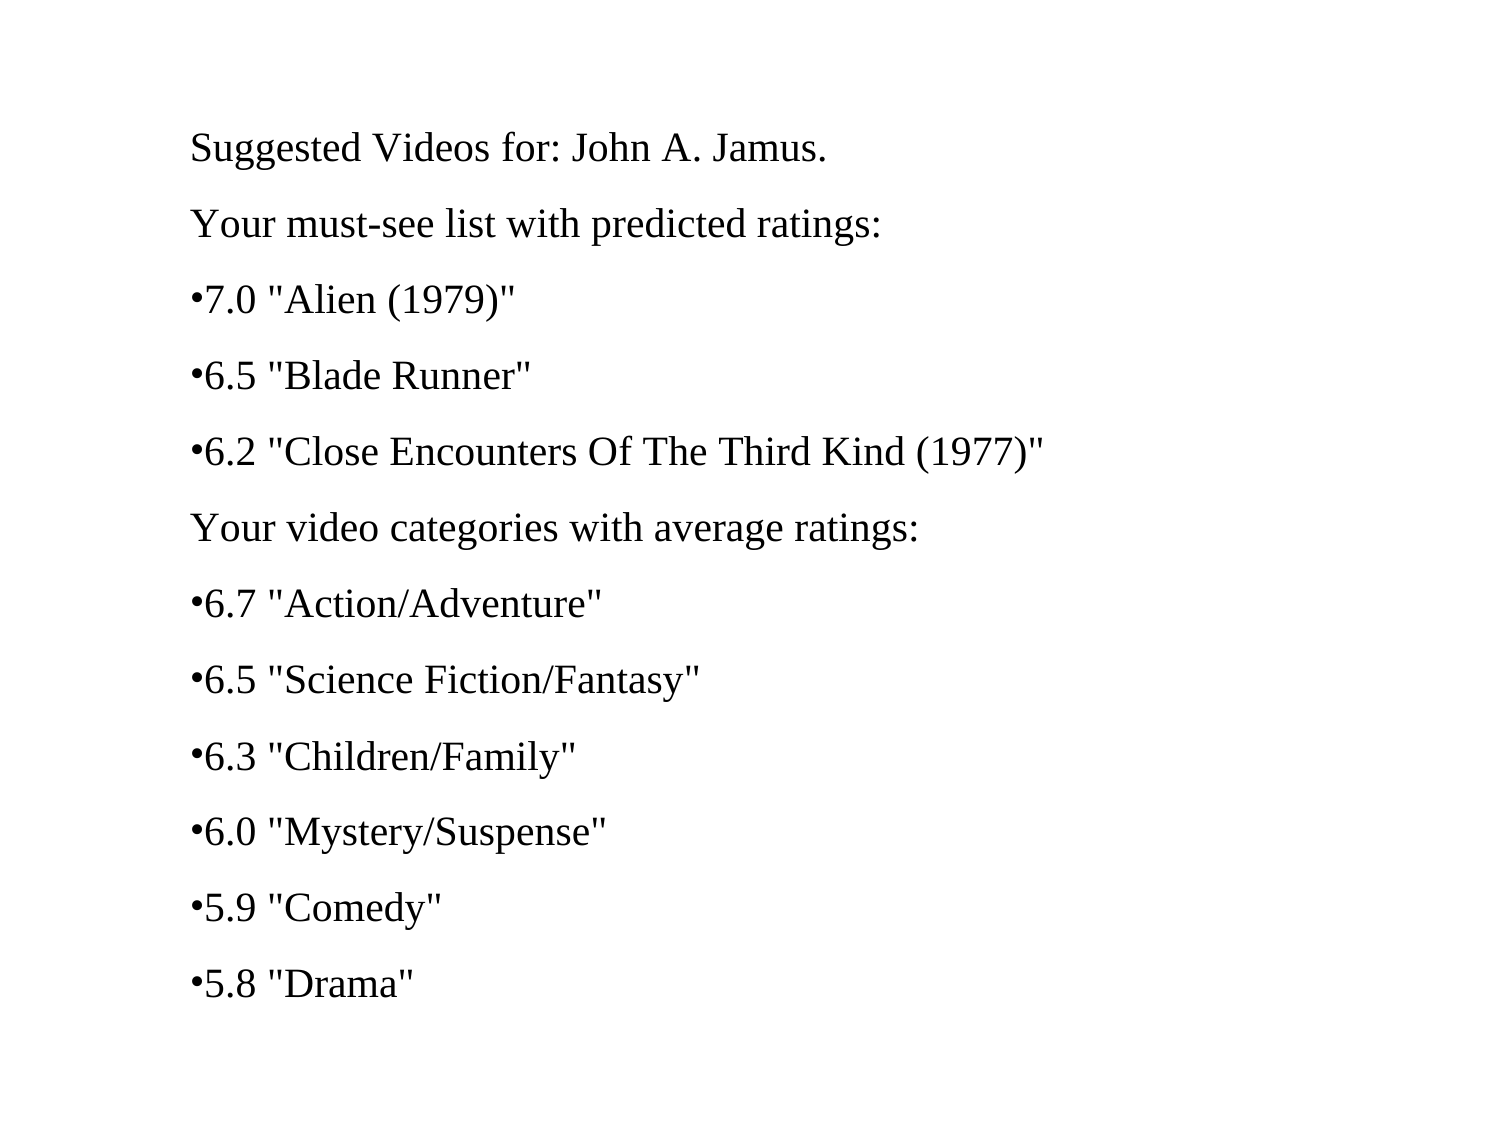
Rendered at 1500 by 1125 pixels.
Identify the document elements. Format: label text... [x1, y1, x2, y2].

text_box Suggested Videos for: John A. Jamus. Your must-see list with predicted ratings: 7.0 "Alien (1979)" 6.5 "Blade Runner" 6.2 "Close Encounters Of The Third Kind (1977)" Your video categories with average ratings: 6.7 "Action/Adventure" 6.5 "Science Fiction/Fantasy" 6.3 "Children/Family" 6.0 "Mystery/Suspense" 5.9 "Comedy" 5.8 "Drama" [174, 112, 1326, 1091]
